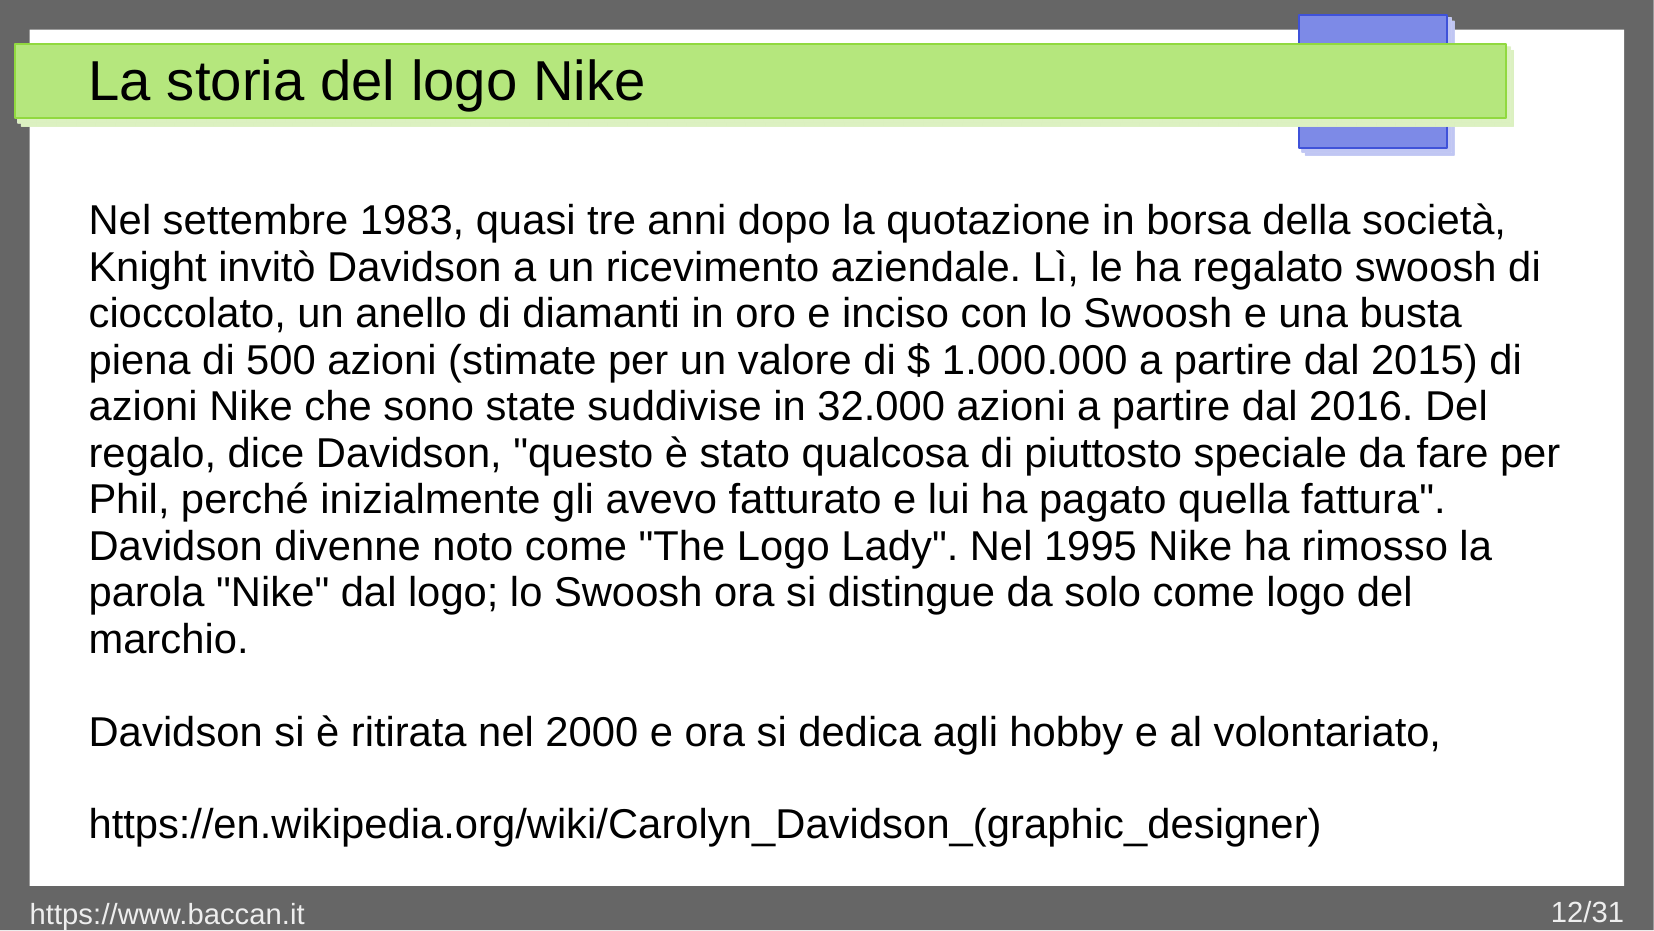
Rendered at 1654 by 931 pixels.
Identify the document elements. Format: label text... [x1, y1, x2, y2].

text_box Nel settembre 1983, quasi tre anni dopo la quotazione in borsa della società, Knight invitò Davidson a un ricevimento aziendale. Lì, le ha regalato swoosh di cioccolato, un anello di diamanti in oro e inciso con lo Swoosh e una busta piena di 500 azioni (stimate per un valore di $ 1.000.000 a partire dal 2015) di azioni Nike che sono state suddivise in 32.000 azioni a partire dal 2016. Del regalo, dice Davidson, "questo è stato qualcosa di piuttosto speciale da fare per Phil, perché inizialmente gli avevo fatturato e lui ha pagato quella fattura". Davidson divenne noto come "The Logo Lady". Nel 1995 Nike ha rimosso la parola "Nike" dal logo; lo Swoosh ora si distingue da solo come logo del marchio. Davidson si è ritirata nel 2000 e ora si dedica agli hobby e al volontariato, https://en.wikipedia.org/wiki/Carolyn_Davidson_(graphic_designer) [88, 177, 1565, 868]
title La storia del logo Nike [88, 44, 1506, 119]
